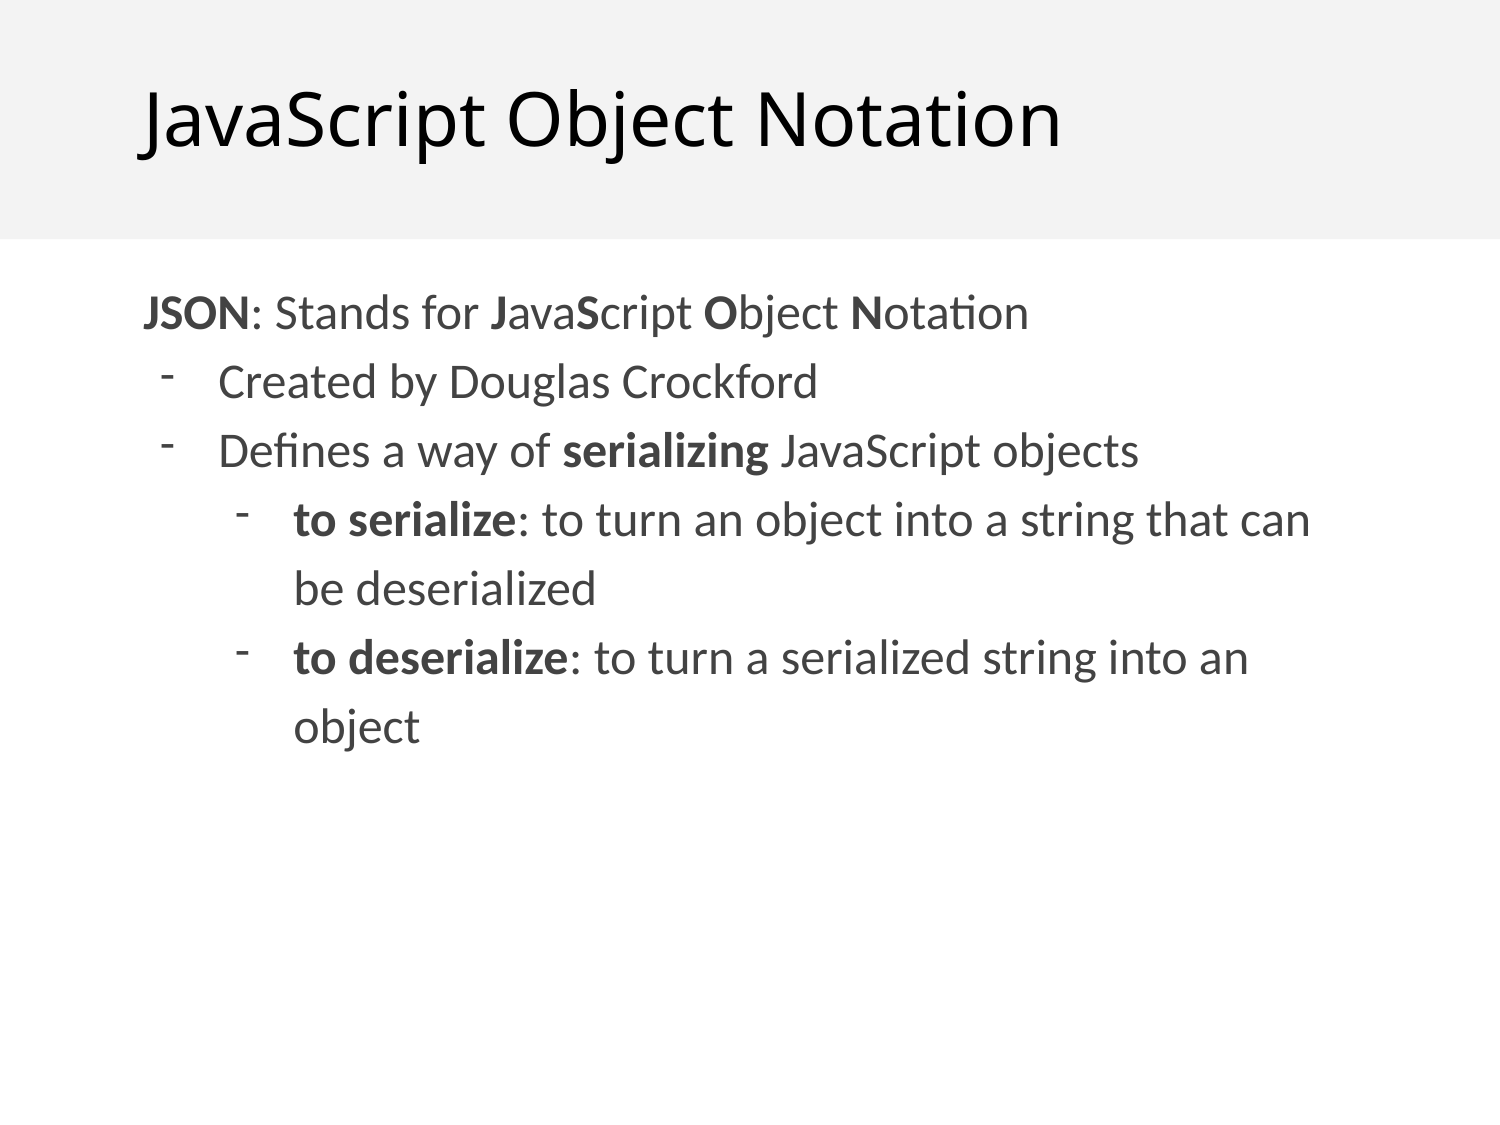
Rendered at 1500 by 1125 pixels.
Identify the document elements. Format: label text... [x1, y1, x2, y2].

title JavaScript Object Notation [128, 56, 1372, 183]
list JSON: Stands for JavaScript Object Notation Created by Douglas Crockford Defines a way of serializing JavaScript objects to serialize: to turn an object into a string that can be deserialized to deserialize: to turn a serialized string into an object [128, 255, 1372, 1004]
